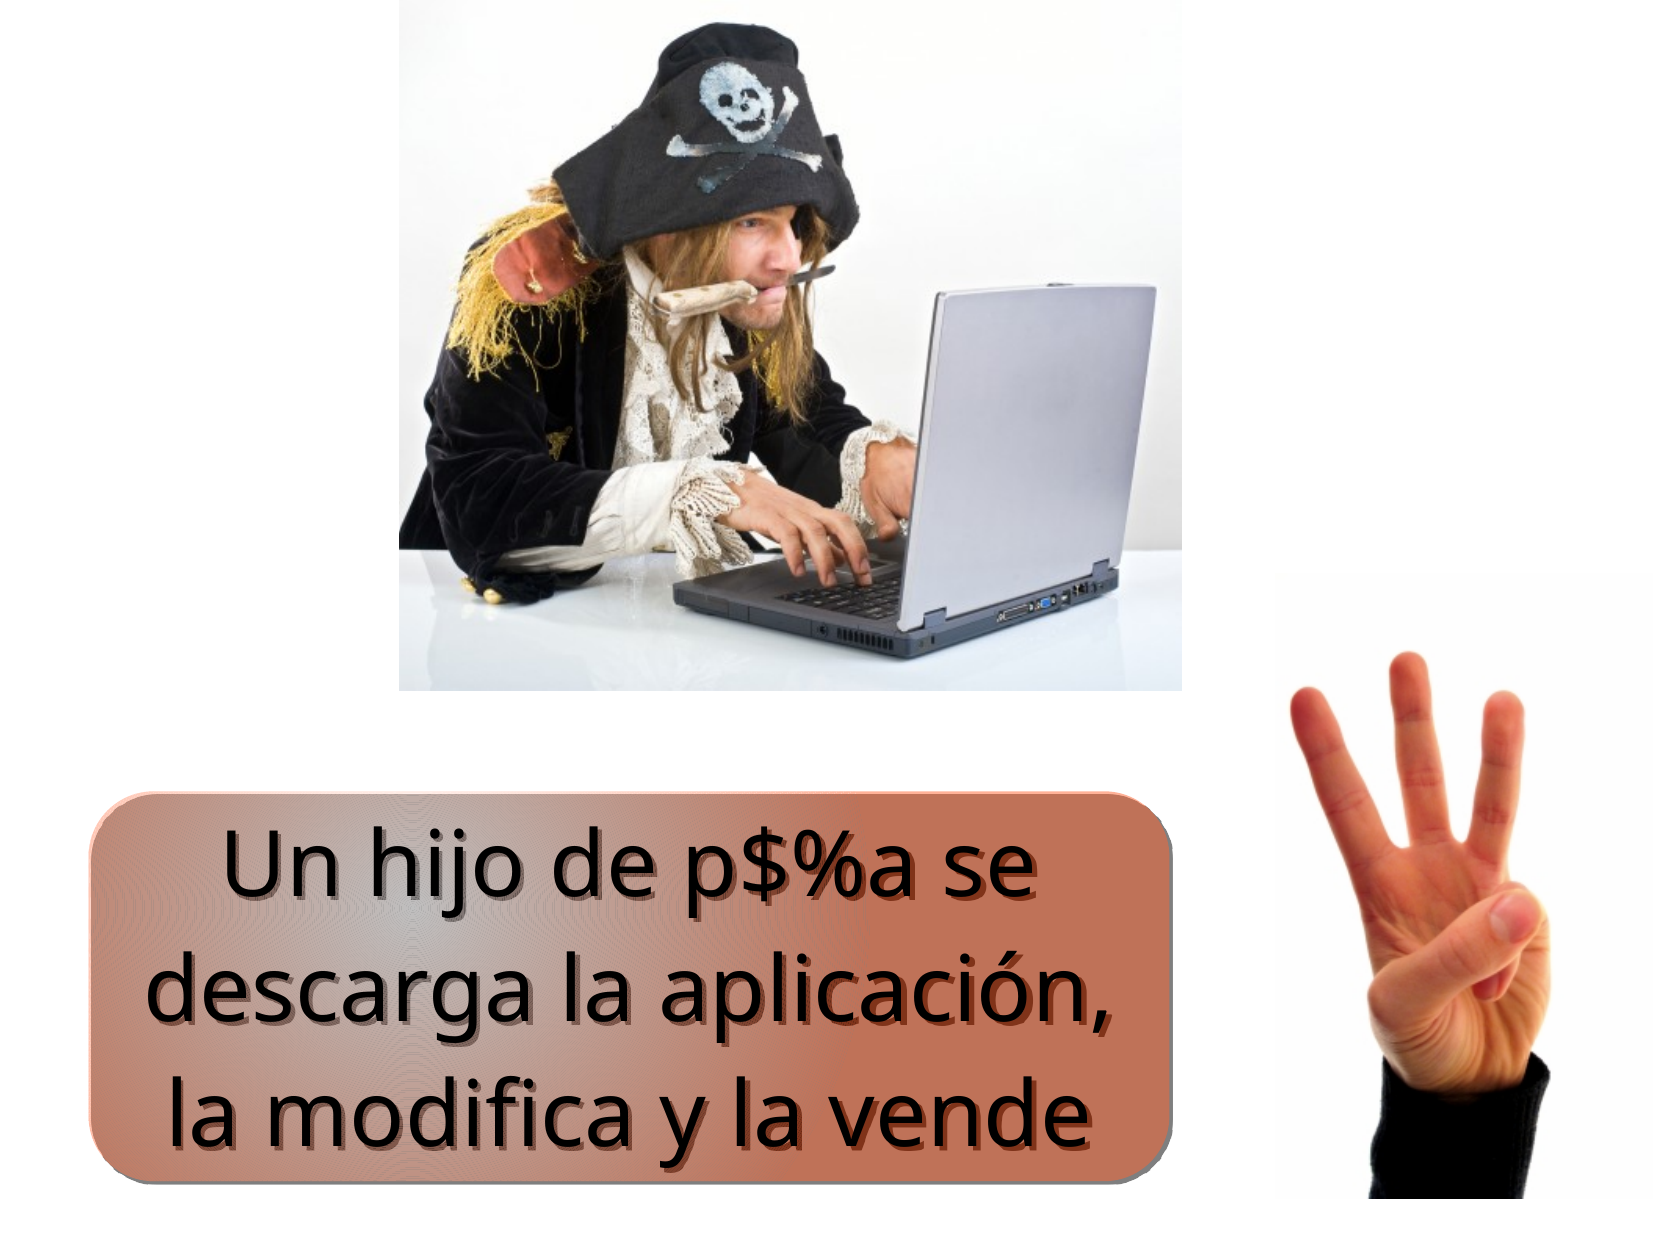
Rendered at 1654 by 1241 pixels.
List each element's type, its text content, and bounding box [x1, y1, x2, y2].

picture [399, 0, 1182, 691]
picture [1275, 573, 1654, 1199]
text_box Un hijo de p$%a se descarga la aplicación, la modifica y la vende [88, 791, 1170, 1182]
